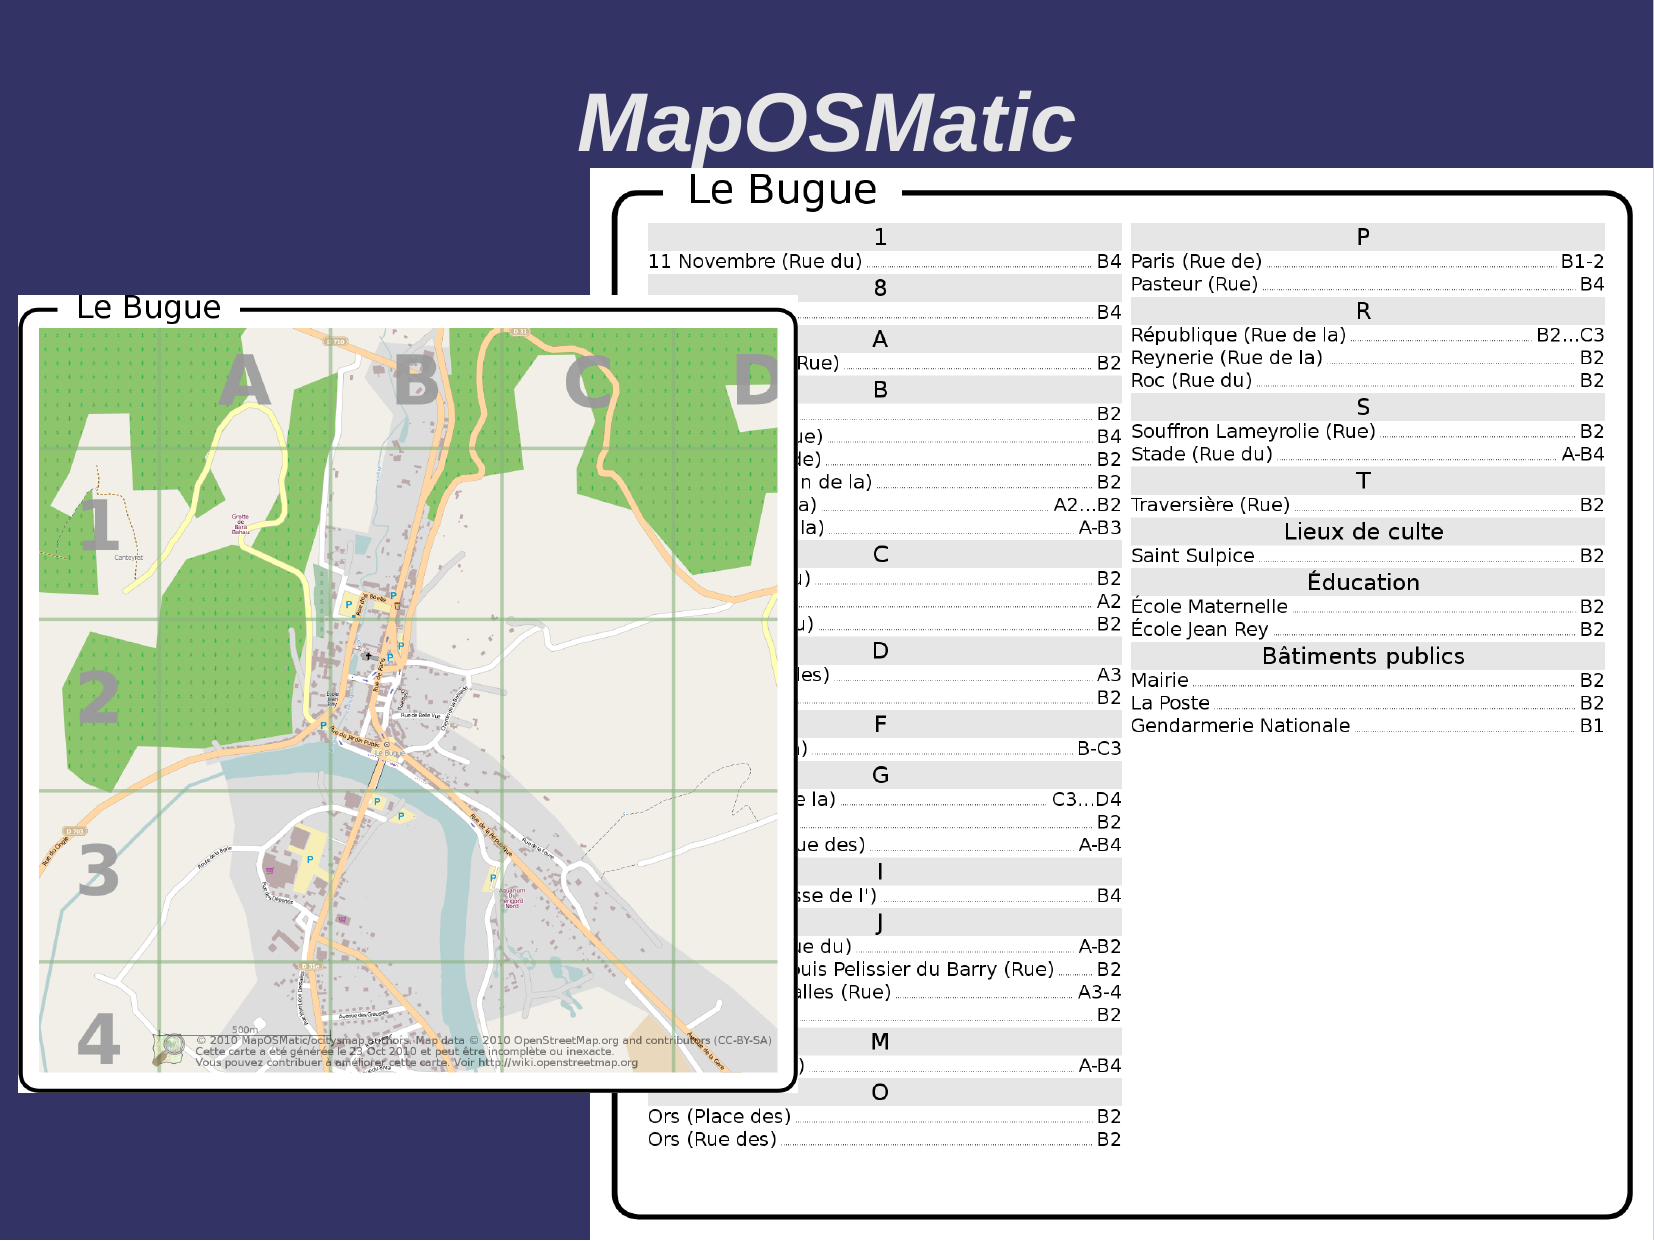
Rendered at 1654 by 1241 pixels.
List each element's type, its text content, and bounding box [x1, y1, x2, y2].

title MapOSMatic [121, 19, 1534, 227]
picture [18, 168, 1654, 1241]
